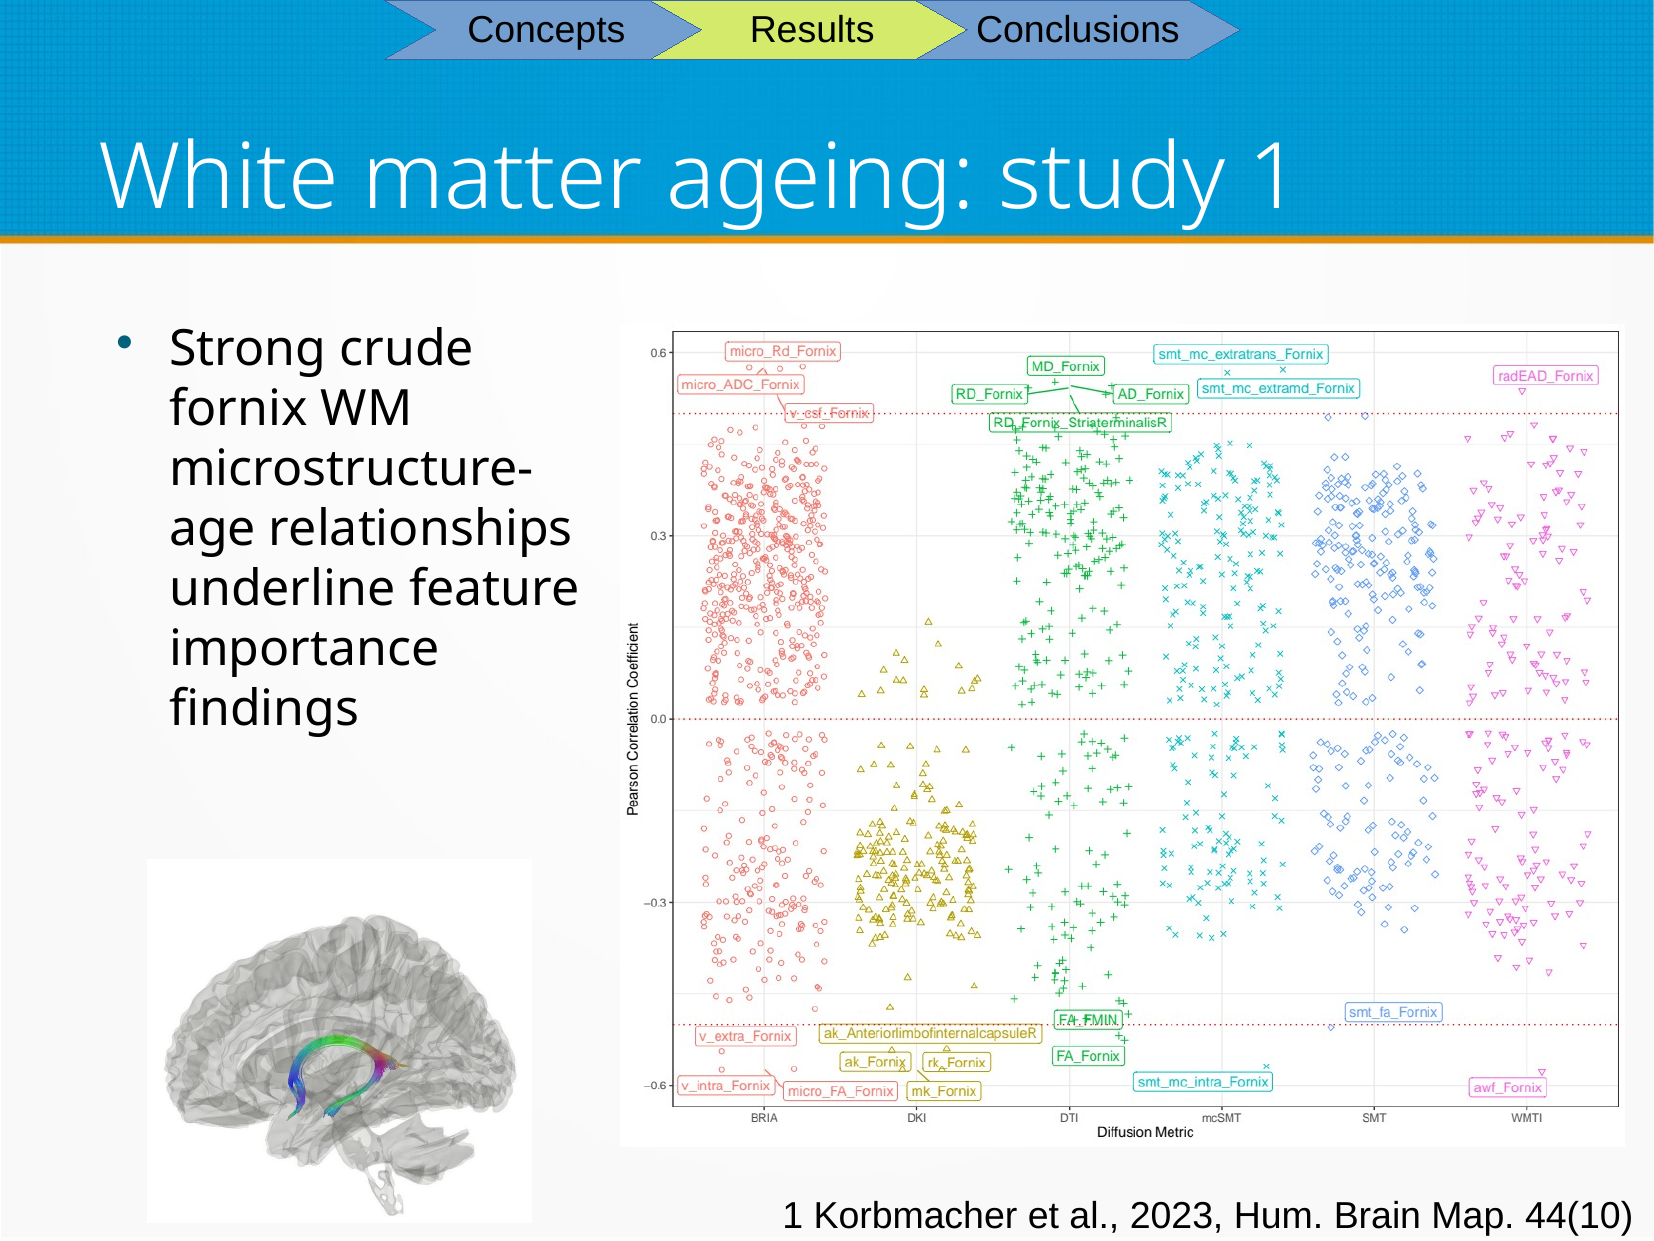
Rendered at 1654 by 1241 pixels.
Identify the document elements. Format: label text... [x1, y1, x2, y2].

text_box Concepts [384, 0, 700, 60]
title White matter ageing: study 1 [98, 19, 1654, 227]
text_box Results [649, 0, 965, 60]
text_box 1 Korbmacher et al., 2023, Hum. Brain Map. 44(10) [767, 1183, 1654, 1240]
picture [0, 233, 1654, 1241]
text_box Conclusions [915, 0, 1241, 60]
list Strong crude fornix WM microstructure-age relationships underline feature importance findings [98, 315, 591, 1080]
